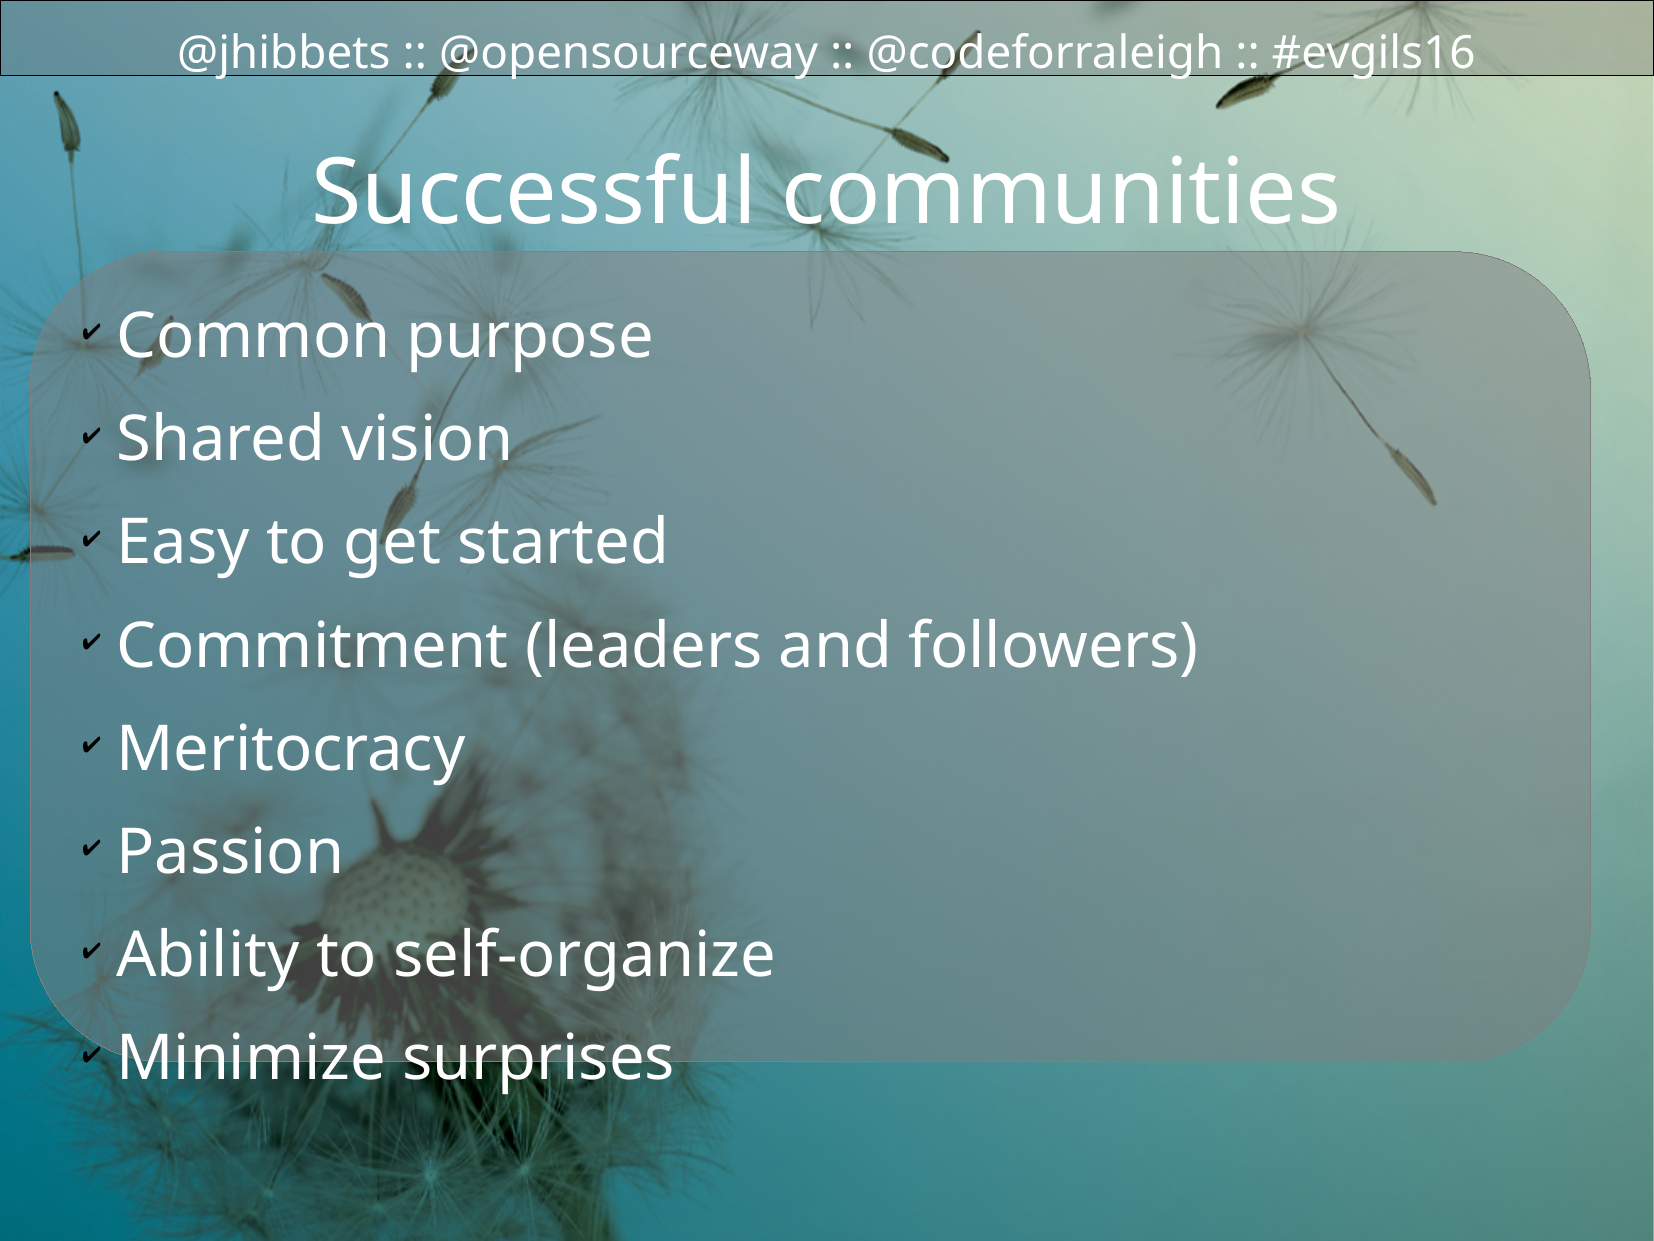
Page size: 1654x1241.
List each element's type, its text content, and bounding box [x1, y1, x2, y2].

title Successful communities [82, 84, 1571, 292]
list Common purpose Shared vision Easy to get started Commitment (leaders and followers) Meritocracy Passion Ability to self-organize Minimize surprises [82, 290, 1546, 1109]
picture [0, 76, 1654, 1241]
text_box [30, 251, 1591, 1034]
